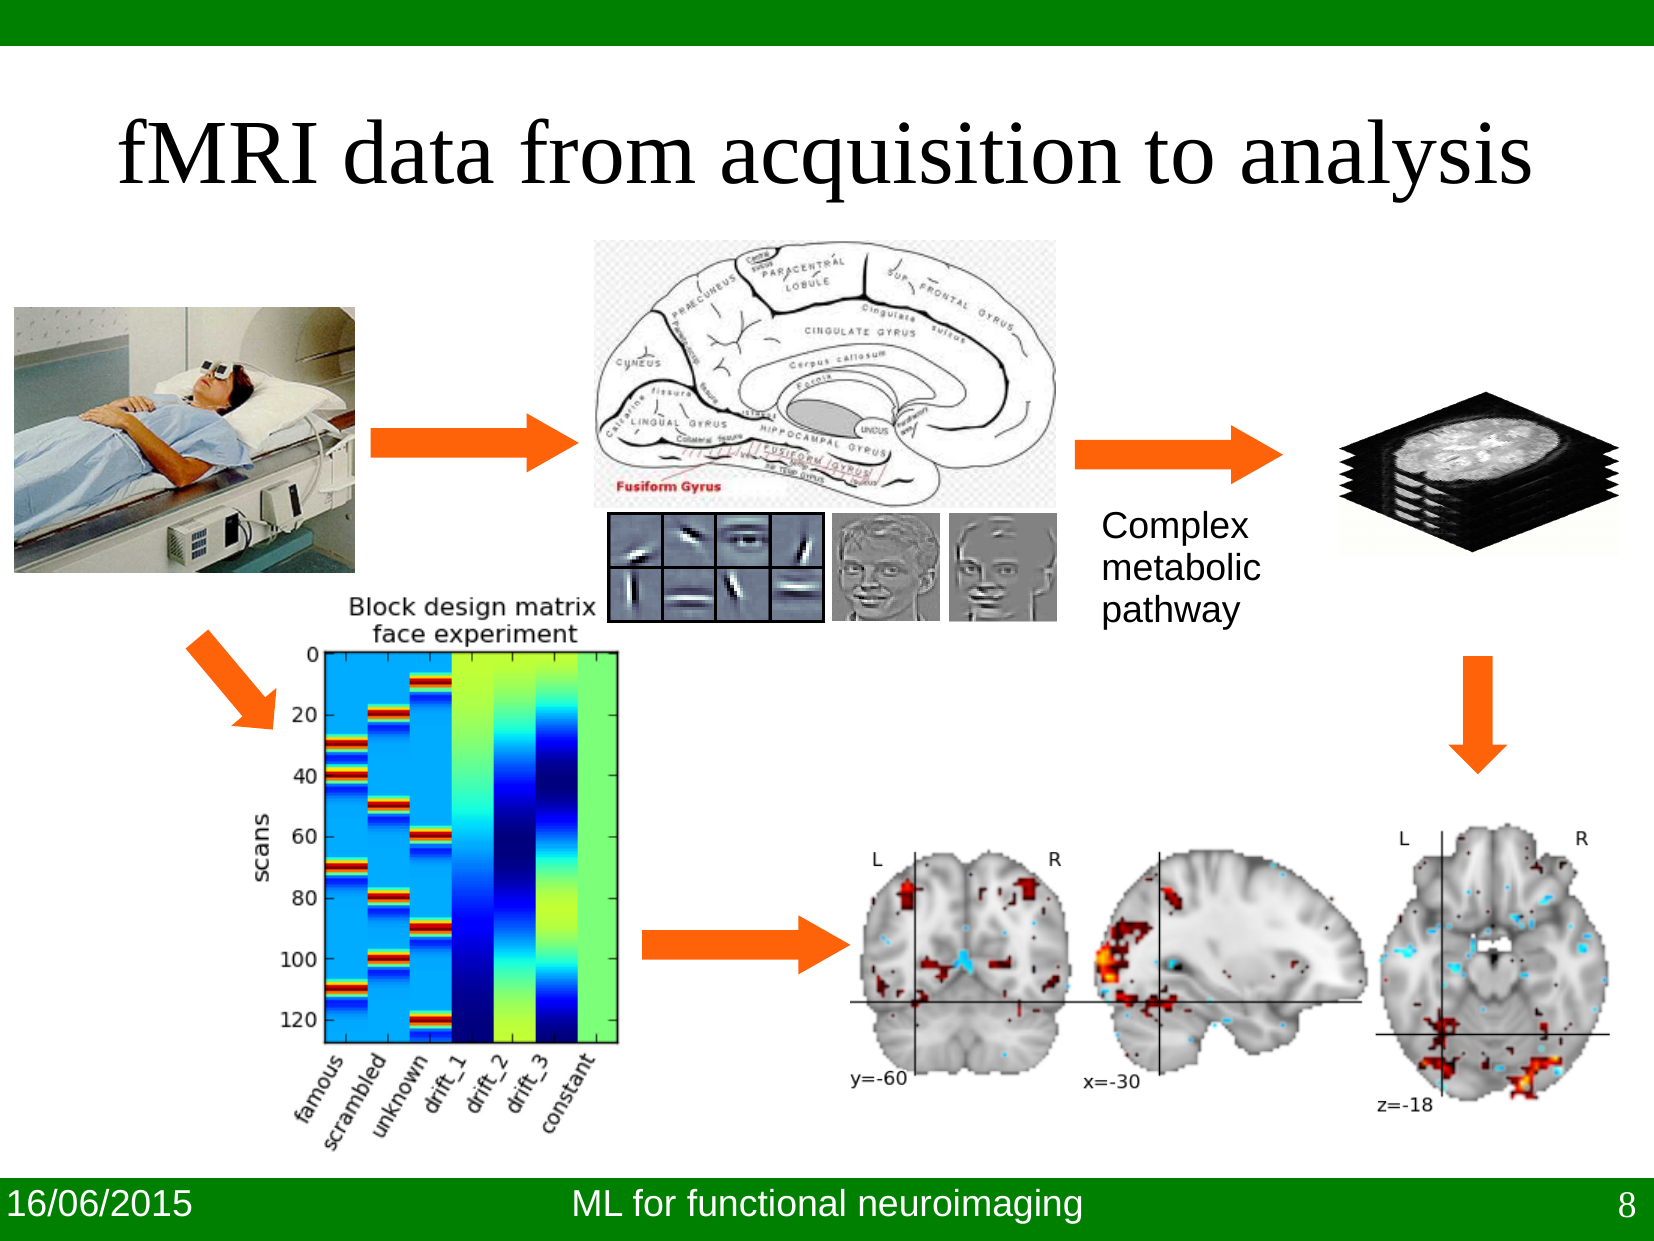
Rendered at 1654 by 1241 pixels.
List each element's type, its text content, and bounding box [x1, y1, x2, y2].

text_box [1074, 425, 1284, 485]
picture [14, 240, 1062, 1164]
text_box [642, 915, 851, 975]
picture [850, 814, 1611, 1115]
picture [1339, 388, 1619, 556]
text_box [185, 629, 277, 730]
title fMRI data from acquisition to analysis [82, 49, 1571, 257]
text_box [370, 413, 579, 473]
text_box Complex metabolic pathway [1086, 497, 1300, 638]
text_box [1448, 656, 1508, 775]
